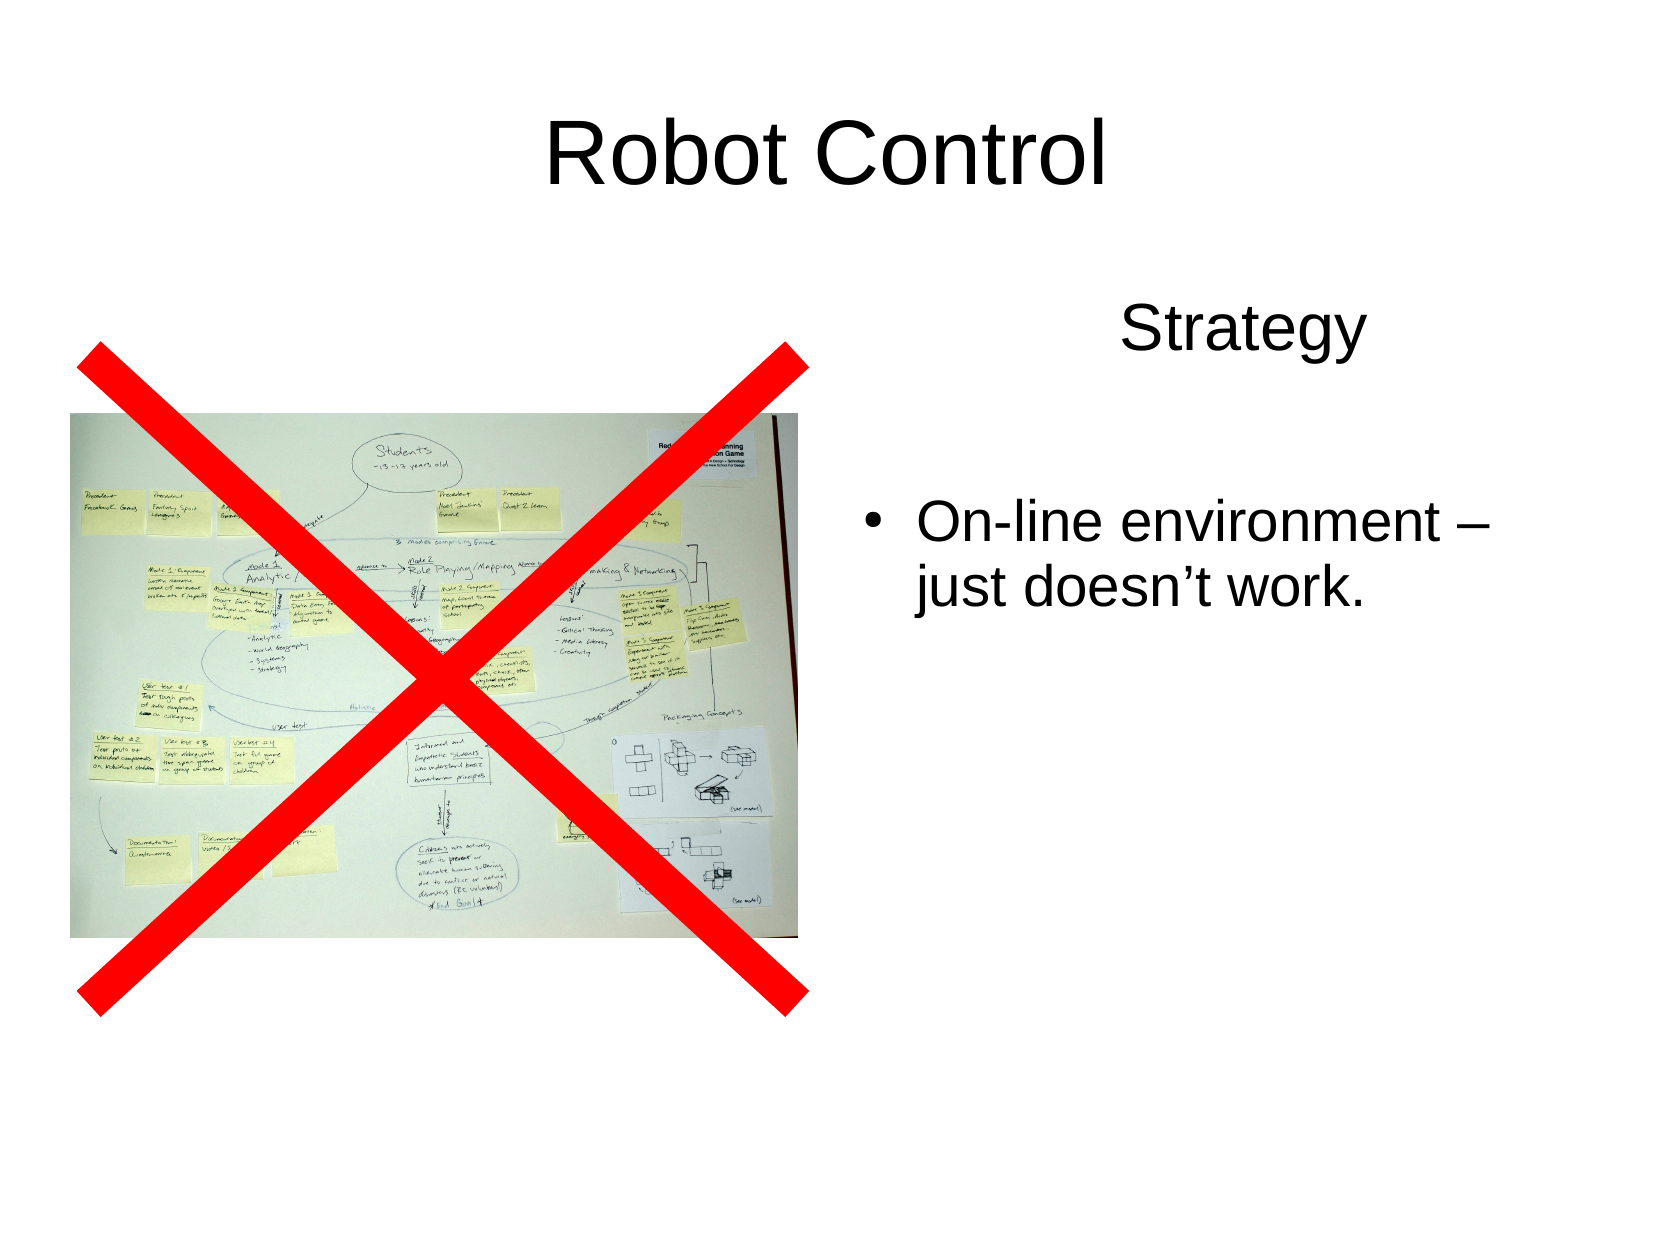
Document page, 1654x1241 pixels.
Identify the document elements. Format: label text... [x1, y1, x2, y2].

picture [180, 413, 705, 654]
list Strategy On-line environment – just doesn’t work. [845, 290, 1572, 1094]
title Robot Control [82, 49, 1571, 257]
picture [70, 413, 415, 938]
picture [188, 705, 698, 938]
picture [471, 413, 798, 938]
